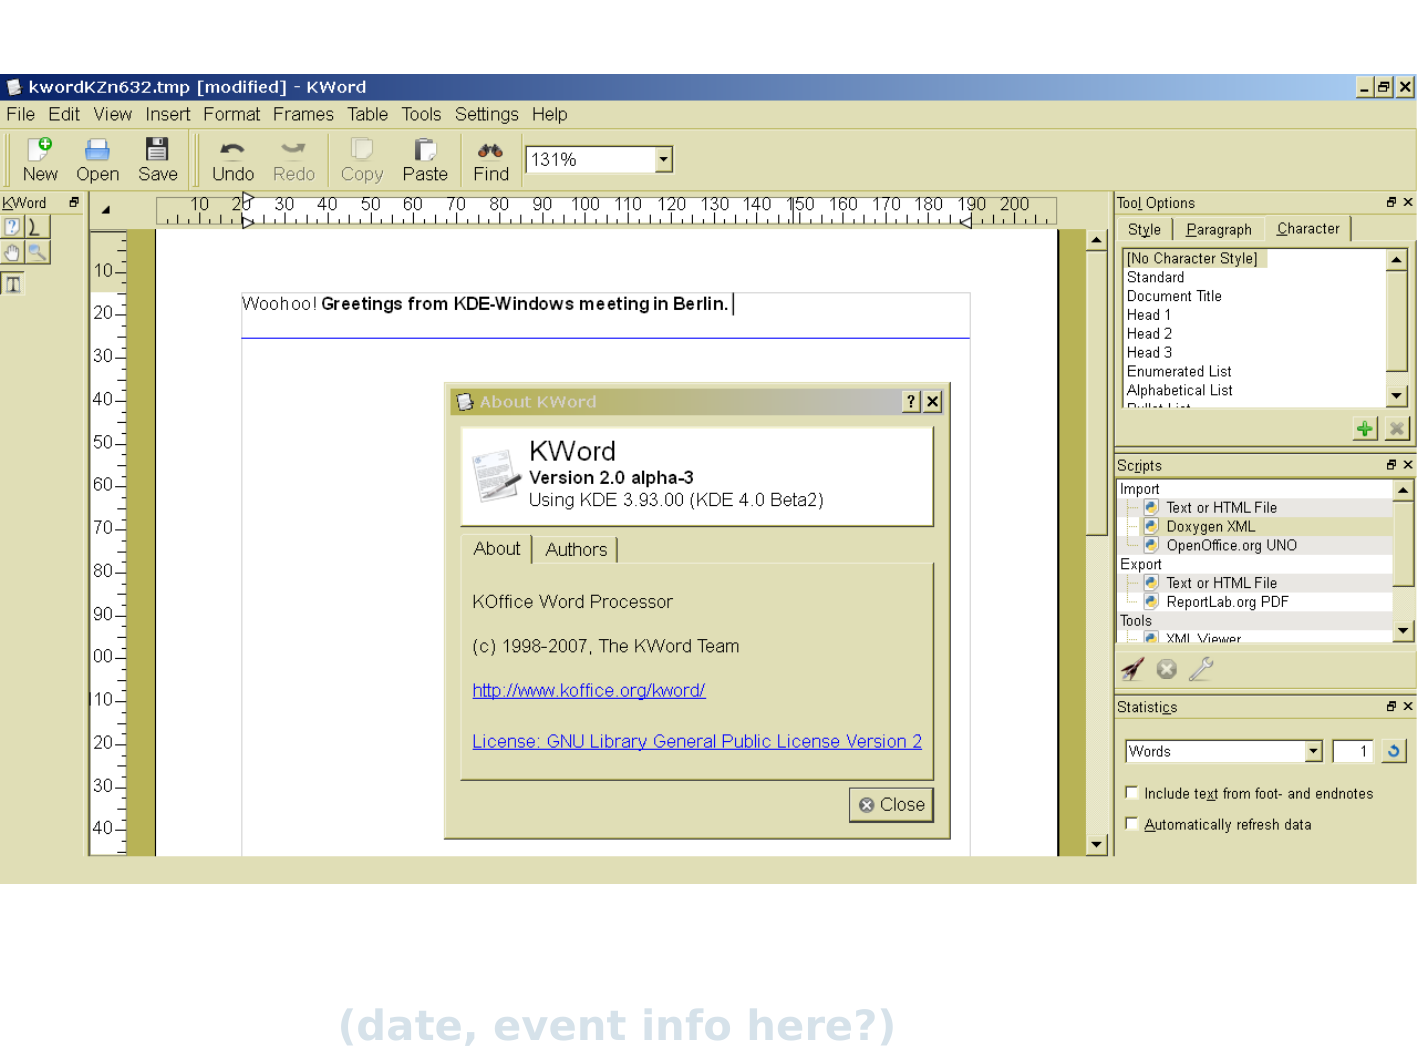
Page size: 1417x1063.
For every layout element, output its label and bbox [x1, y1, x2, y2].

picture [0, 74, 1417, 884]
